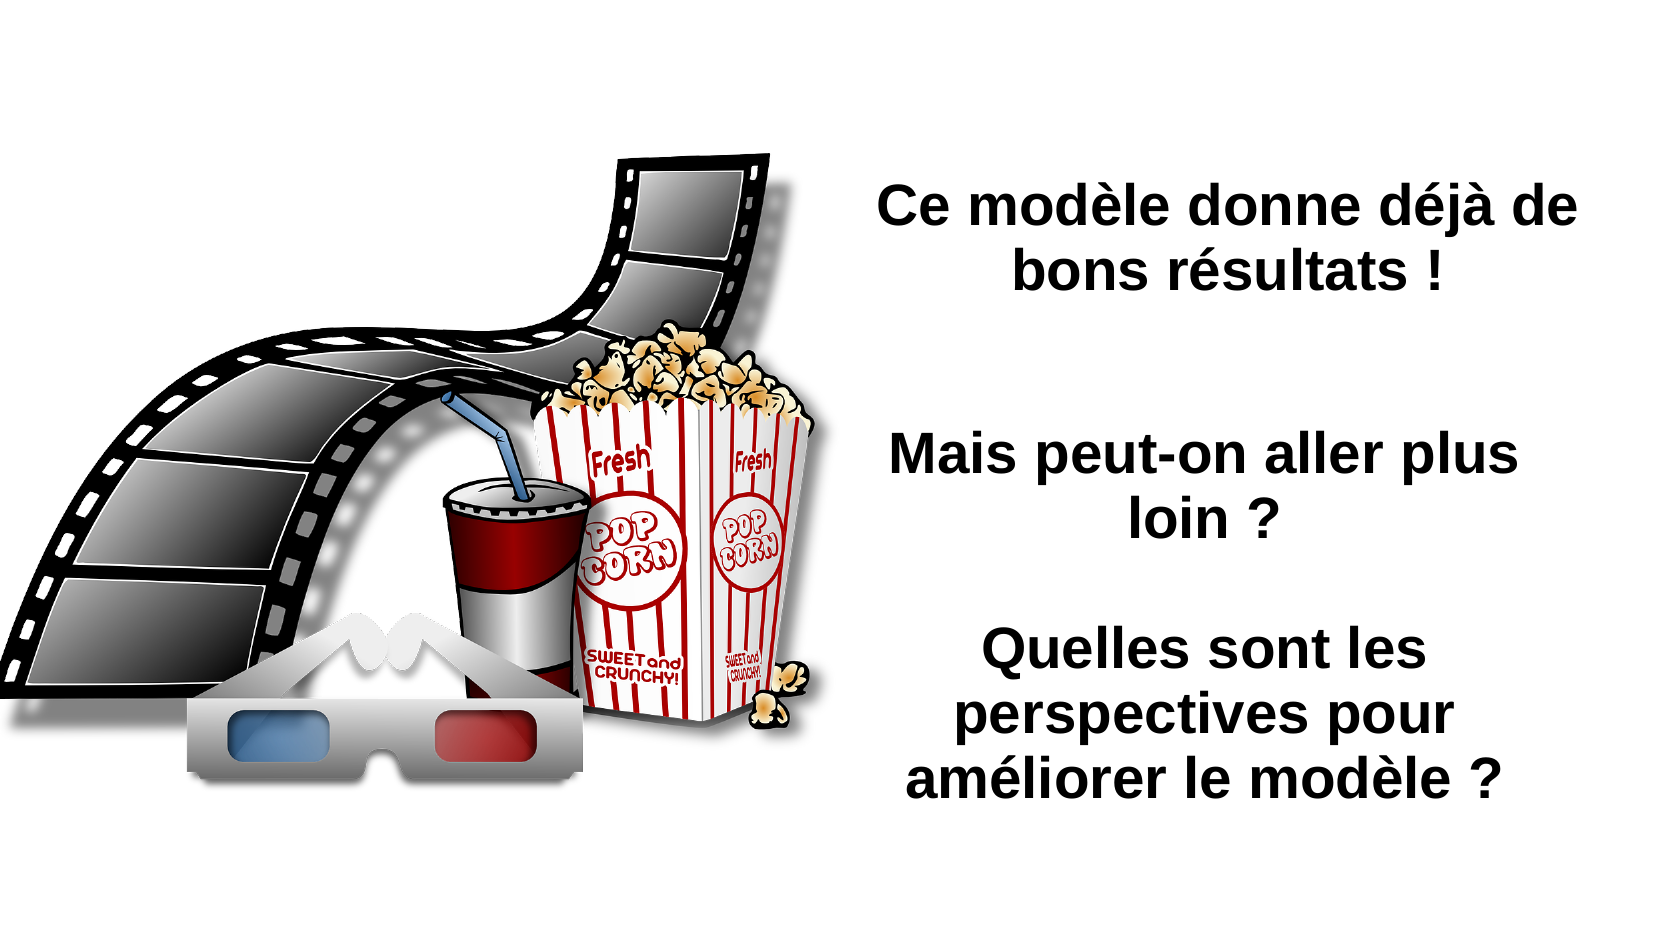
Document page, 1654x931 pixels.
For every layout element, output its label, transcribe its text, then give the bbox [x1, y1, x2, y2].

text_box Mais peut-on aller plus loin ? Quelles sont les perspectives pour améliorer le modèle ? [874, 413, 1654, 819]
picture [0, 153, 841, 792]
text_box Ce modèle donne déjà de bons résultats ! [862, 165, 1654, 378]
